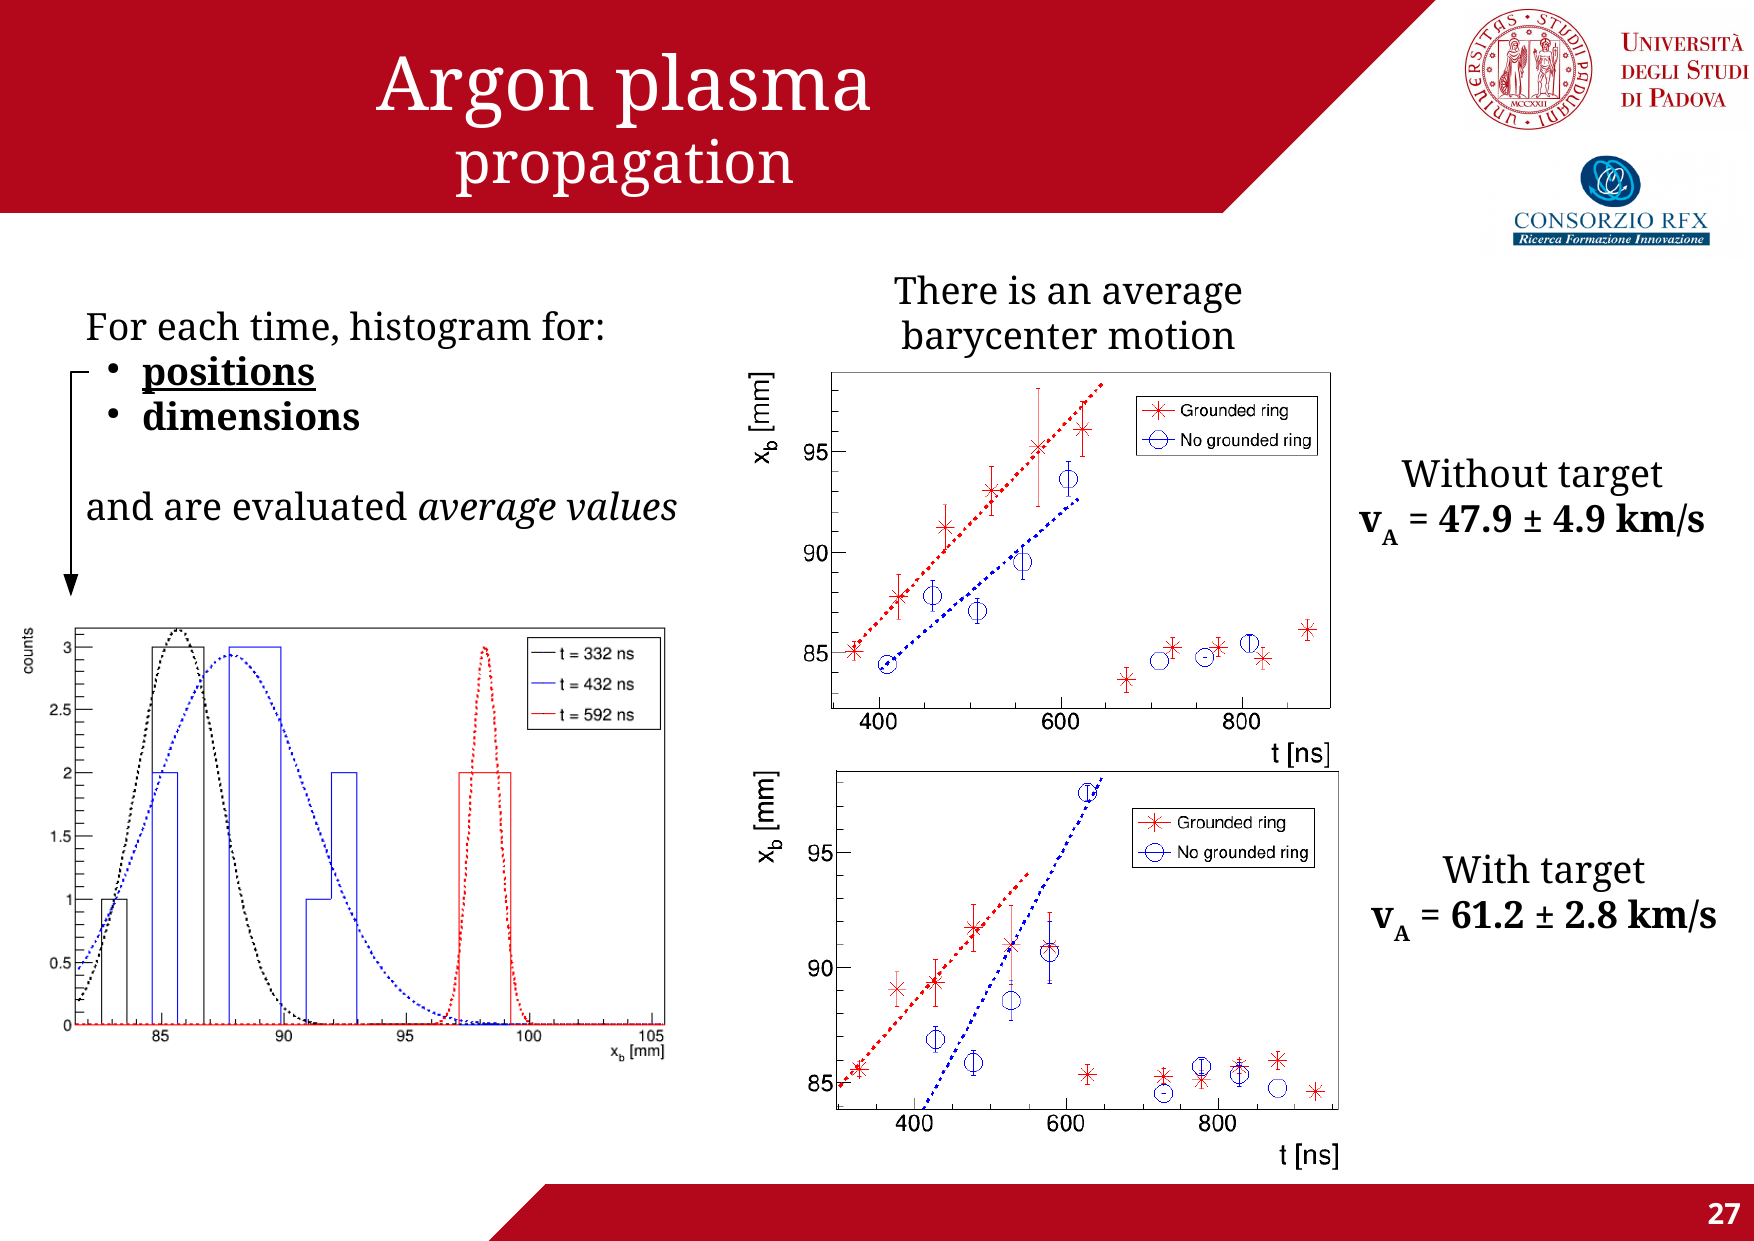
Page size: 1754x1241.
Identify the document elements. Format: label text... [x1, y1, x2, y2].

title Argon plasma propagation [10, 0, 1241, 244]
text_box For each time, histogram for: positions dimensions and are evaluated average values [70, 295, 658, 536]
picture [2, 348, 1365, 1179]
text_box Without target vA = 47.9 ± 4.9 km/s [1305, 442, 1754, 602]
text_box There is an average barycenter motion [814, 259, 1323, 365]
picture [1463, 7, 1750, 131]
text_box With target vA = 61.2 ± 2.8 km/s [1322, 839, 1754, 999]
picture [1476, 140, 1750, 259]
